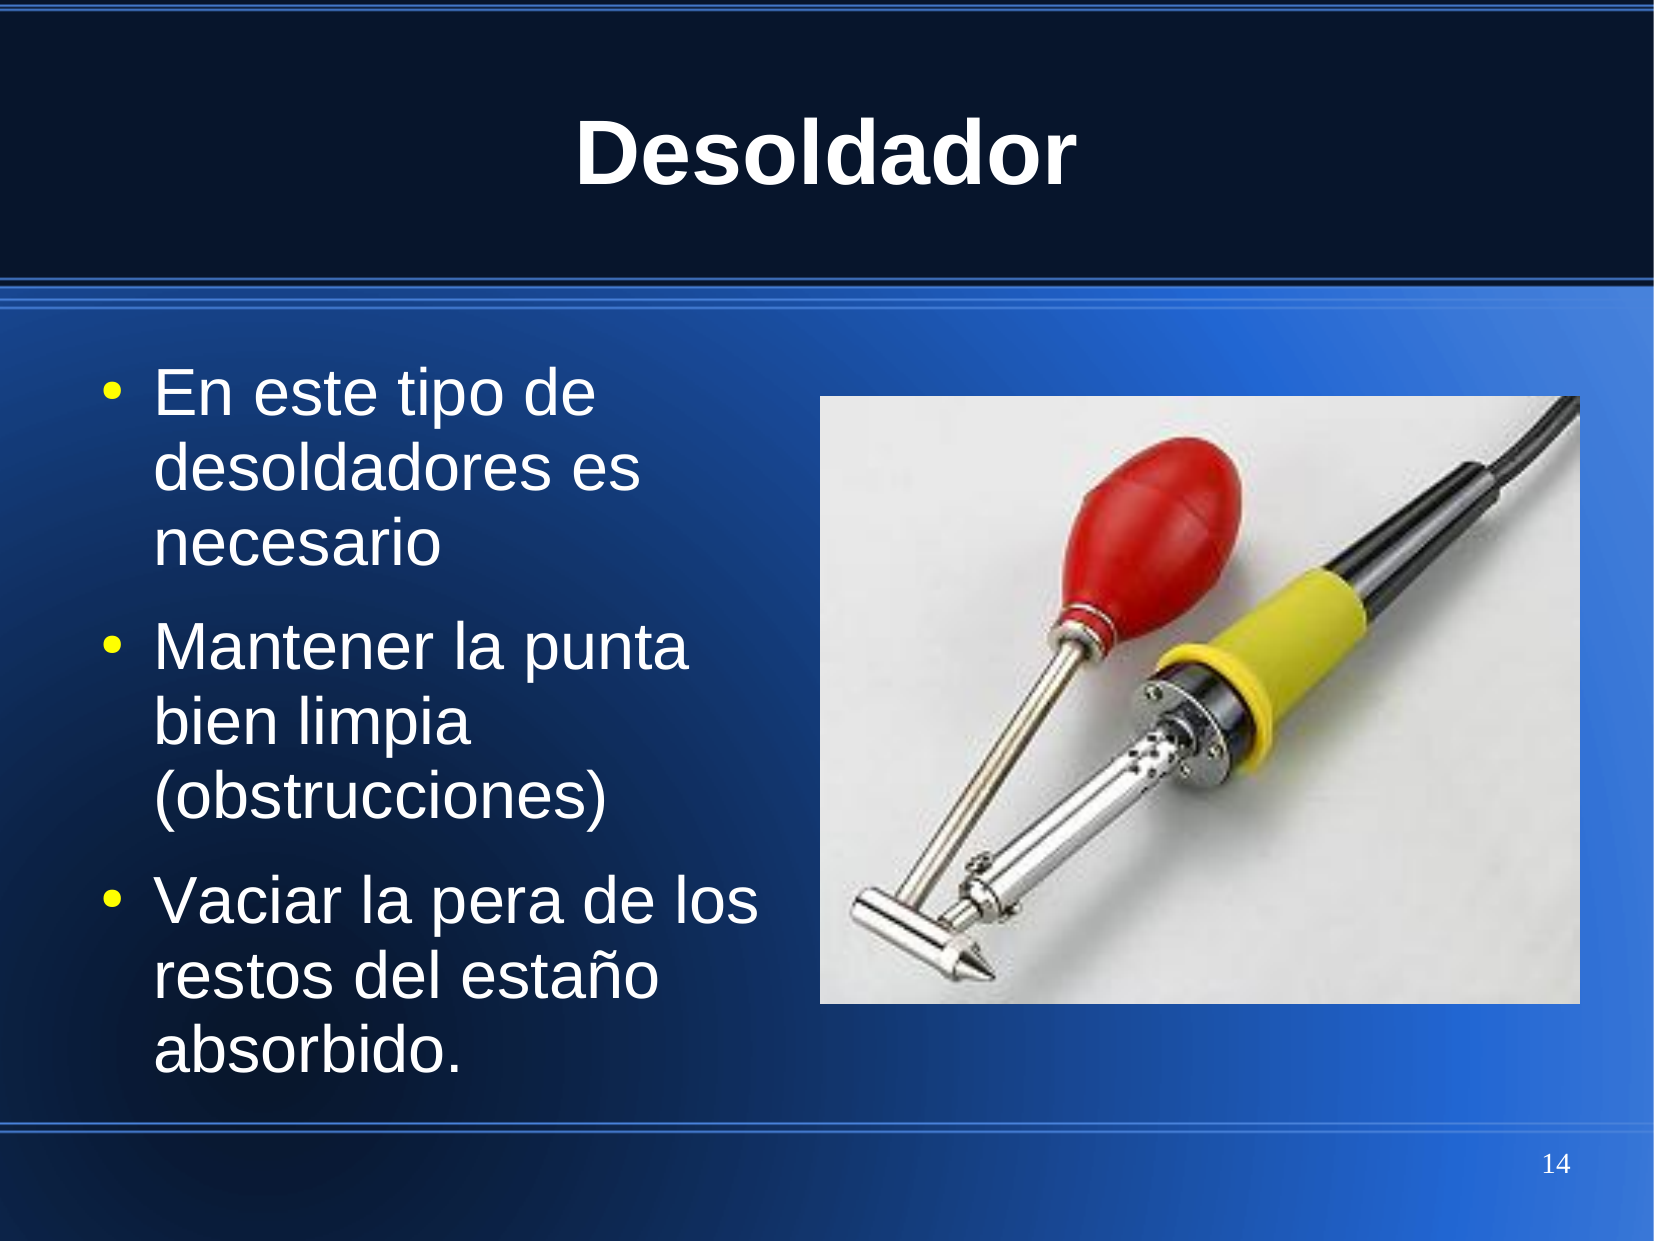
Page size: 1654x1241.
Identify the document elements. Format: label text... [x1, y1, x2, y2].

picture [0, 0, 1654, 1241]
list En este tipo de desoldadores es necesario Mantener la punta bien limpia (obstrucciones) Vaciar la pera de los restos del estaño absorbido. [82, 355, 809, 1088]
title Desoldador [82, 56, 1571, 250]
